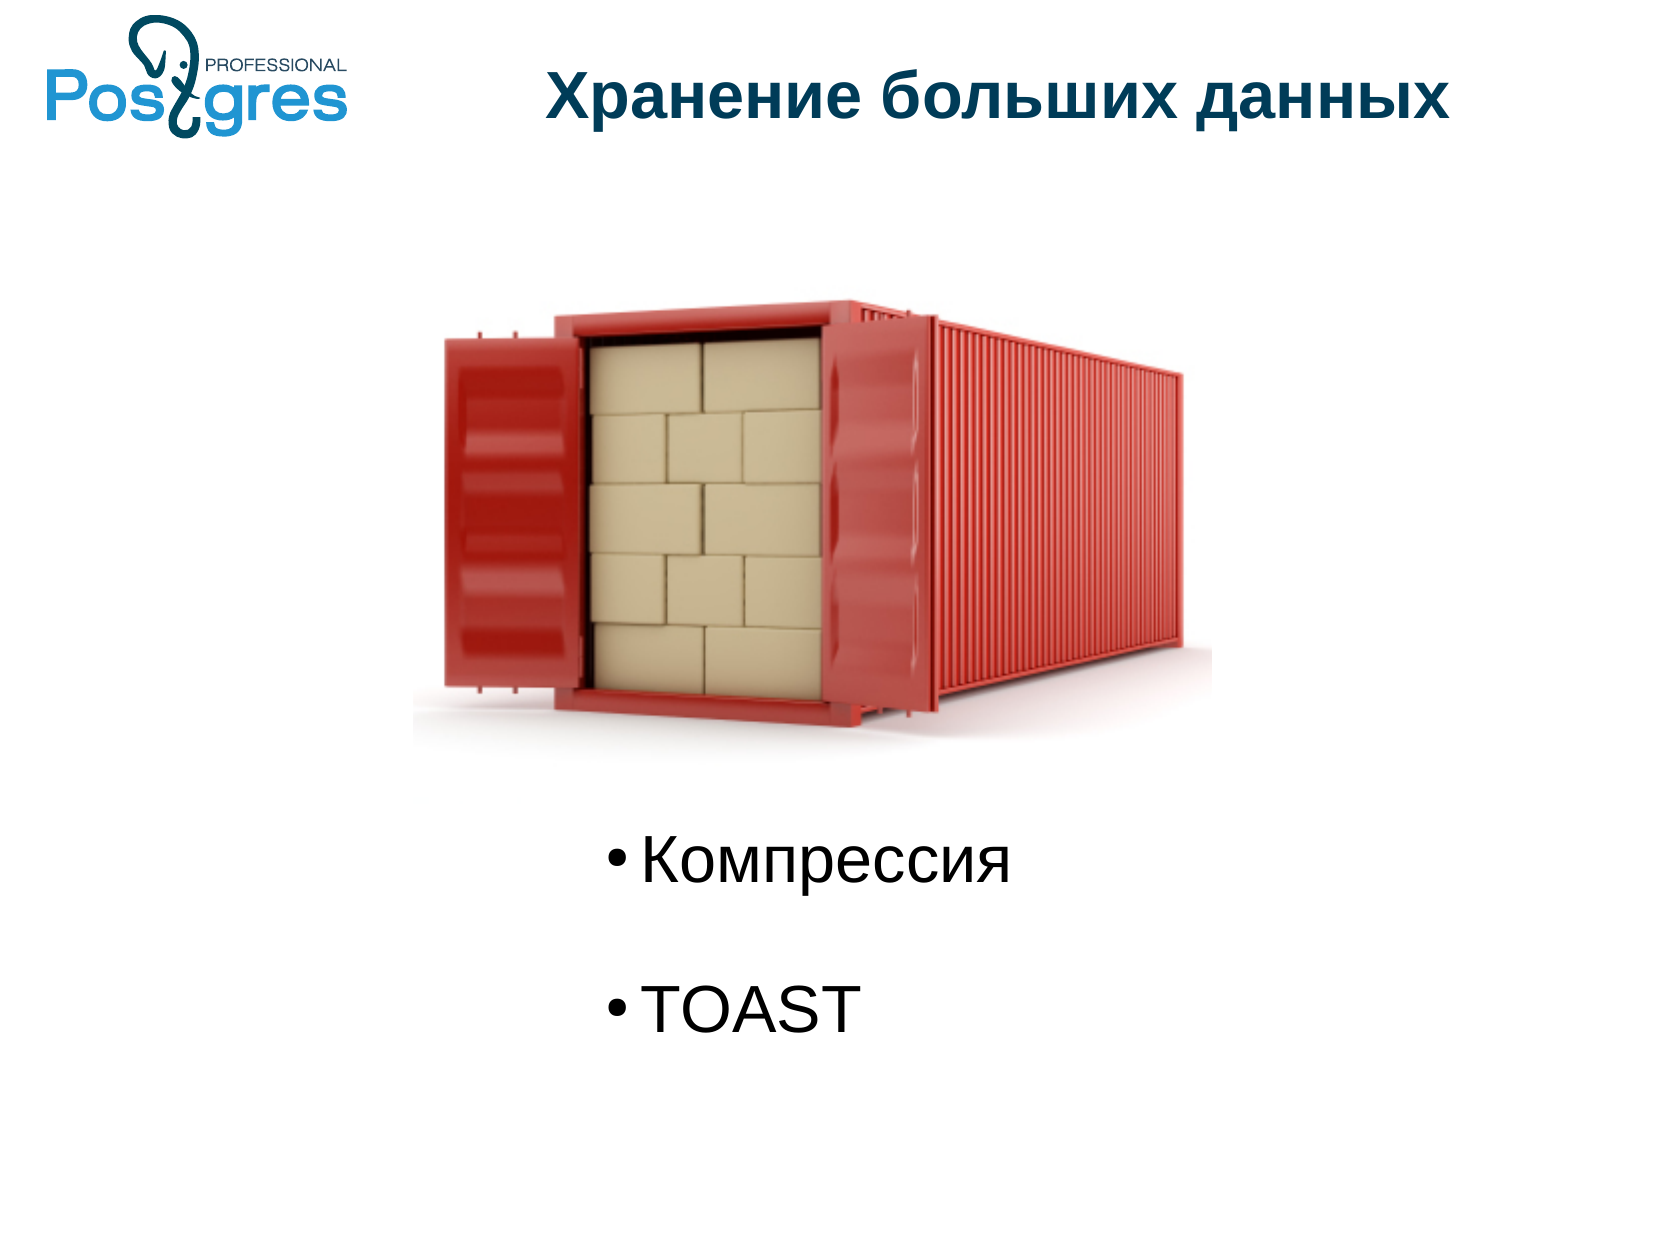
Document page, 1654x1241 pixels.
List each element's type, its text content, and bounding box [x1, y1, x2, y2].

title Хранение больших данных [389, 49, 1607, 142]
text_box Компрессия TOAST [590, 814, 1050, 1055]
picture [413, 207, 1212, 804]
